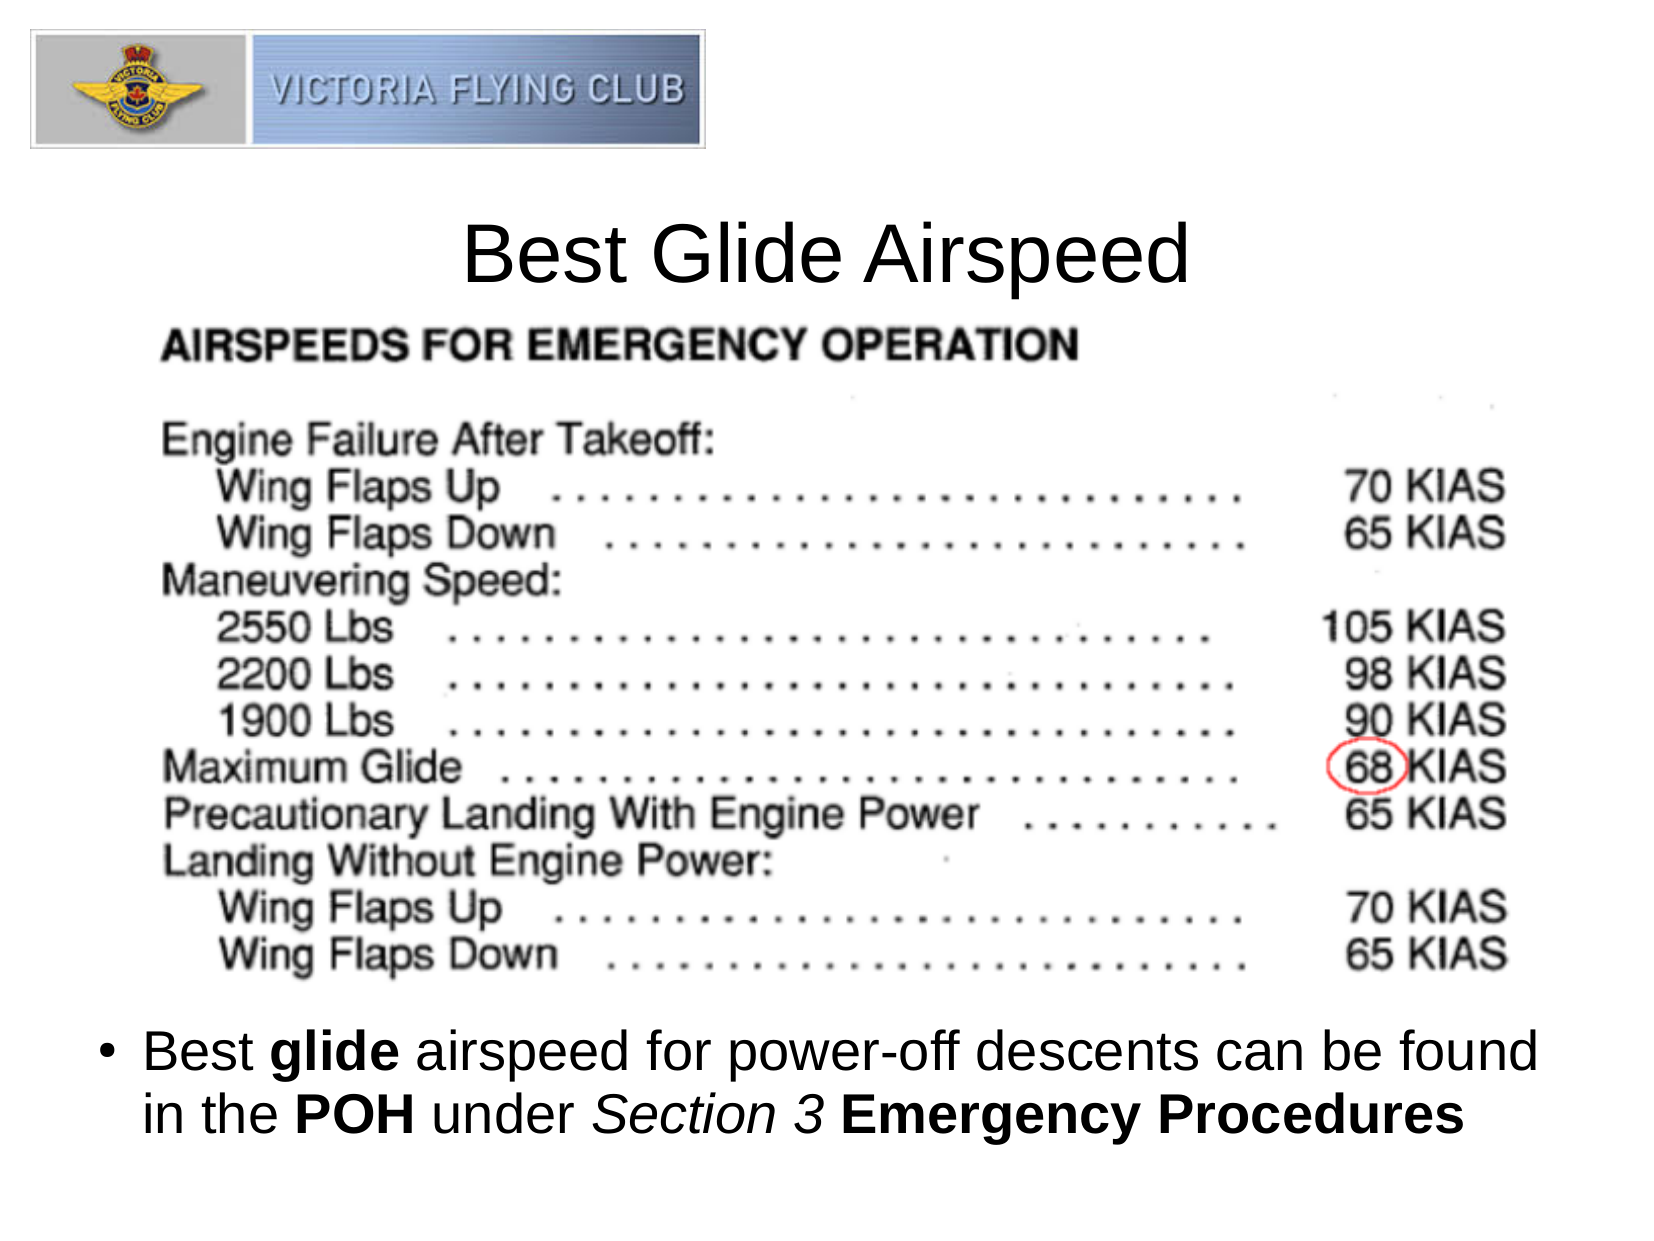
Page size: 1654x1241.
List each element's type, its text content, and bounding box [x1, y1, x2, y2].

picture [30, 29, 706, 149]
picture [143, 314, 1529, 991]
list Best glide airspeed for power-off descents can be found in the POH under Section 3 Emergency Procedures [82, 1020, 1571, 1201]
title Best Glide Airspeed [82, 150, 1571, 358]
